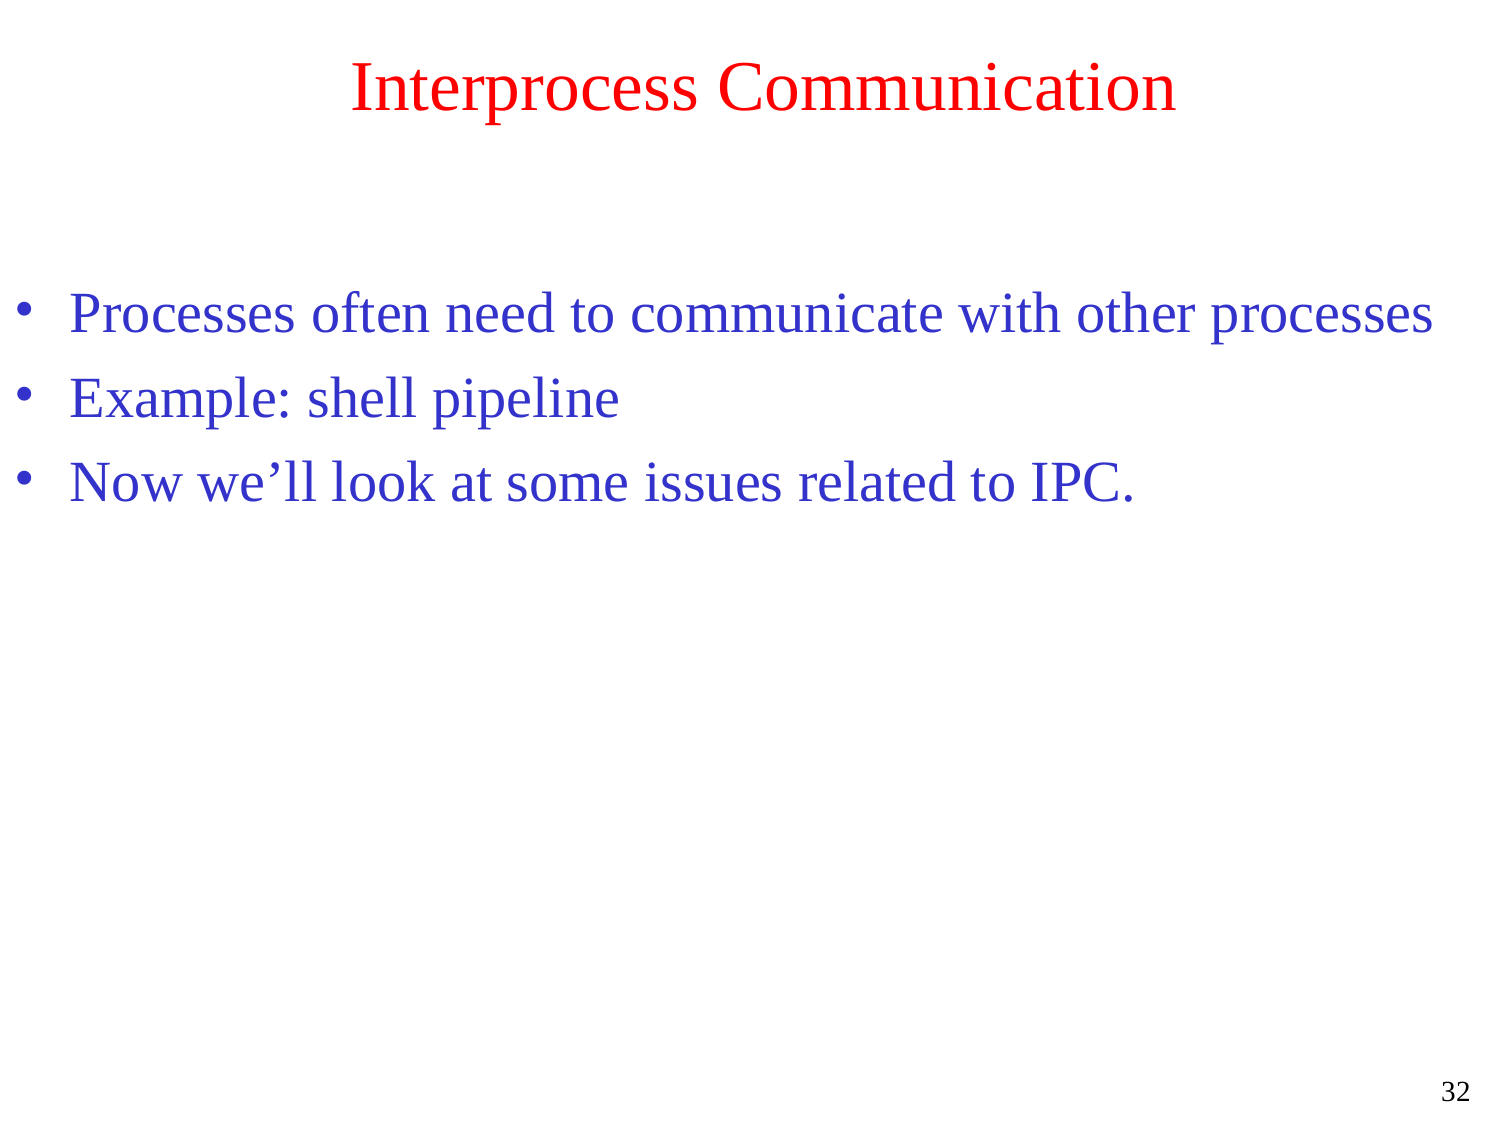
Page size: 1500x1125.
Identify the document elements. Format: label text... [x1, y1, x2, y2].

text_box Processes often need to communicate with other processes Example: shell pipeline Now we’ll look at some issues related to IPC. [0, 266, 1500, 1069]
text_box Interprocess Communication [126, 31, 1402, 219]
text_box <number> [1404, 1069, 1486, 1125]
